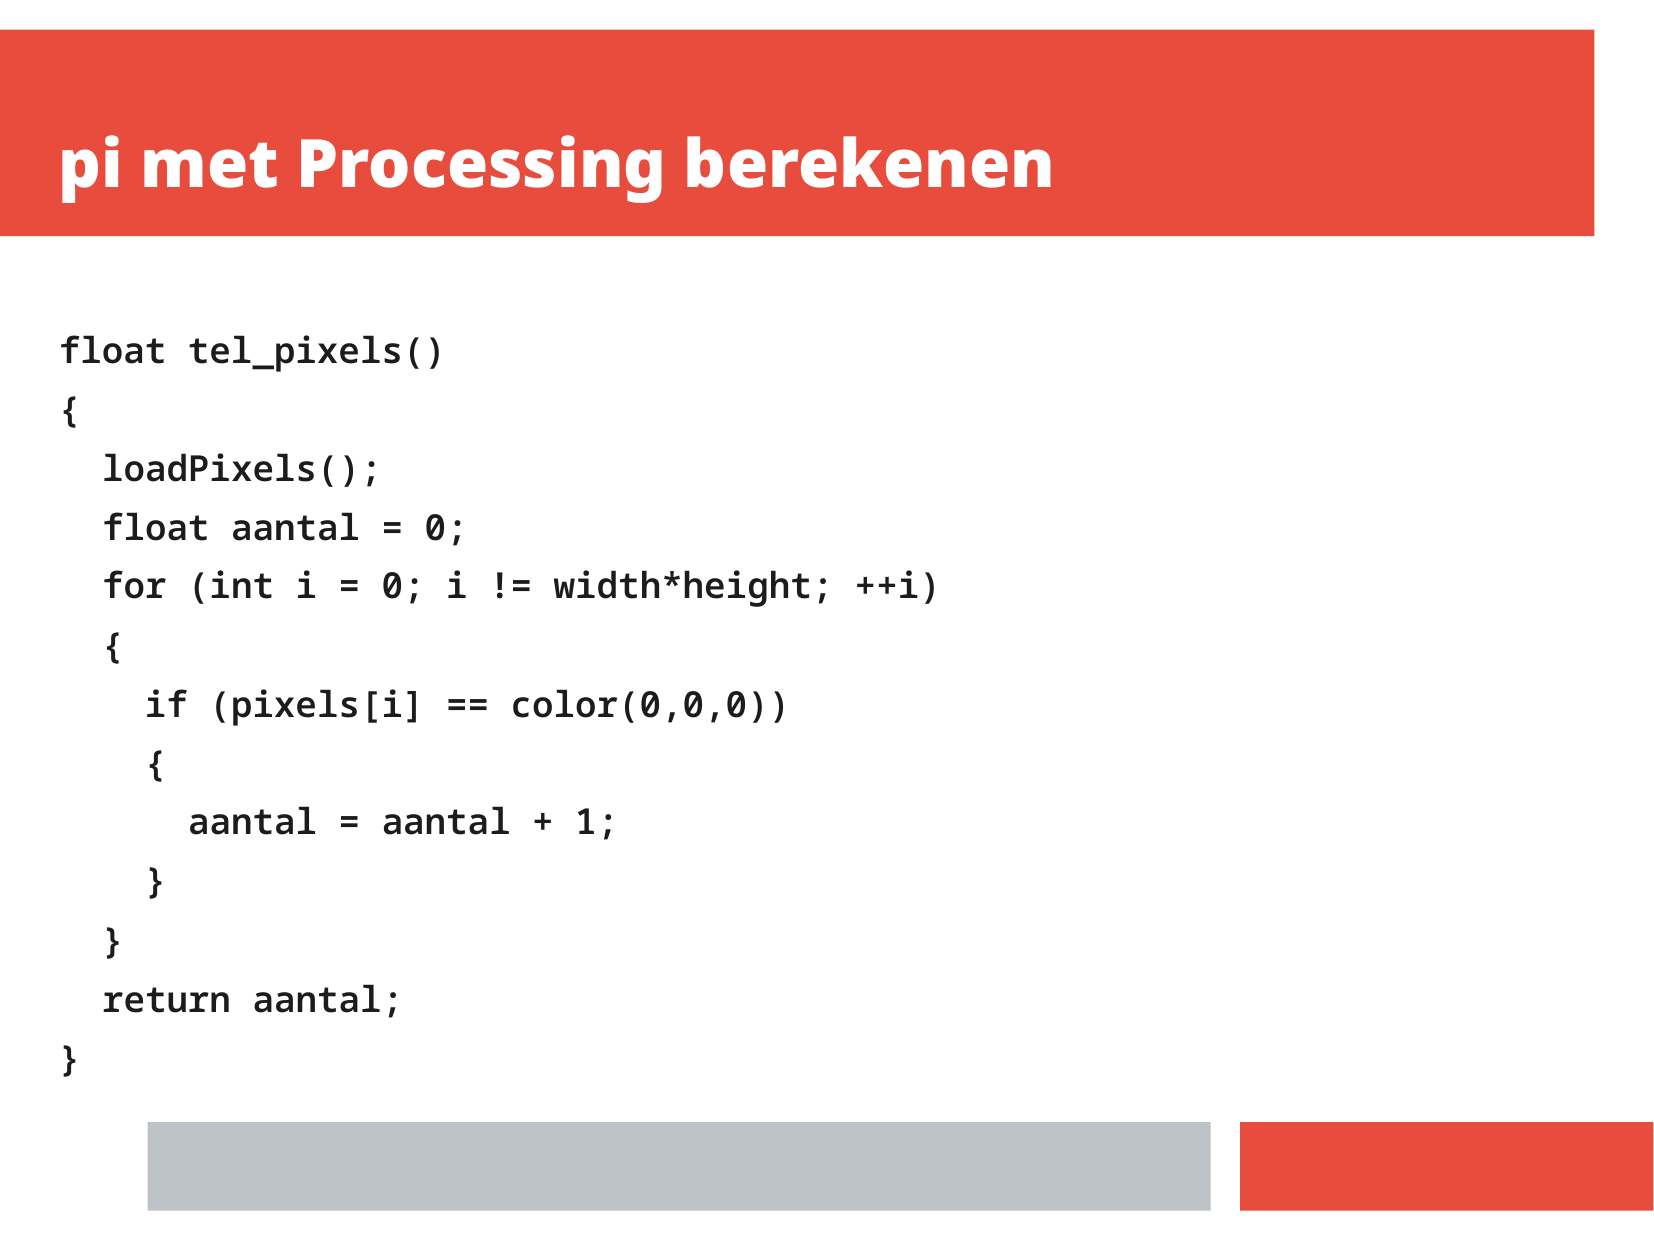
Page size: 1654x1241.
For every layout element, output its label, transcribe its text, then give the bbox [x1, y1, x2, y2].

title pi met Processing berekenen [59, 59, 1595, 207]
list float tel_pixels() { loadPixels(); float aantal = 0; for (int i = 0; i != width*height; ++i) { if (pixels[i] == color(0,0,0)) { aantal = aantal + 1; } } return aantal; } [59, 324, 1565, 1093]
